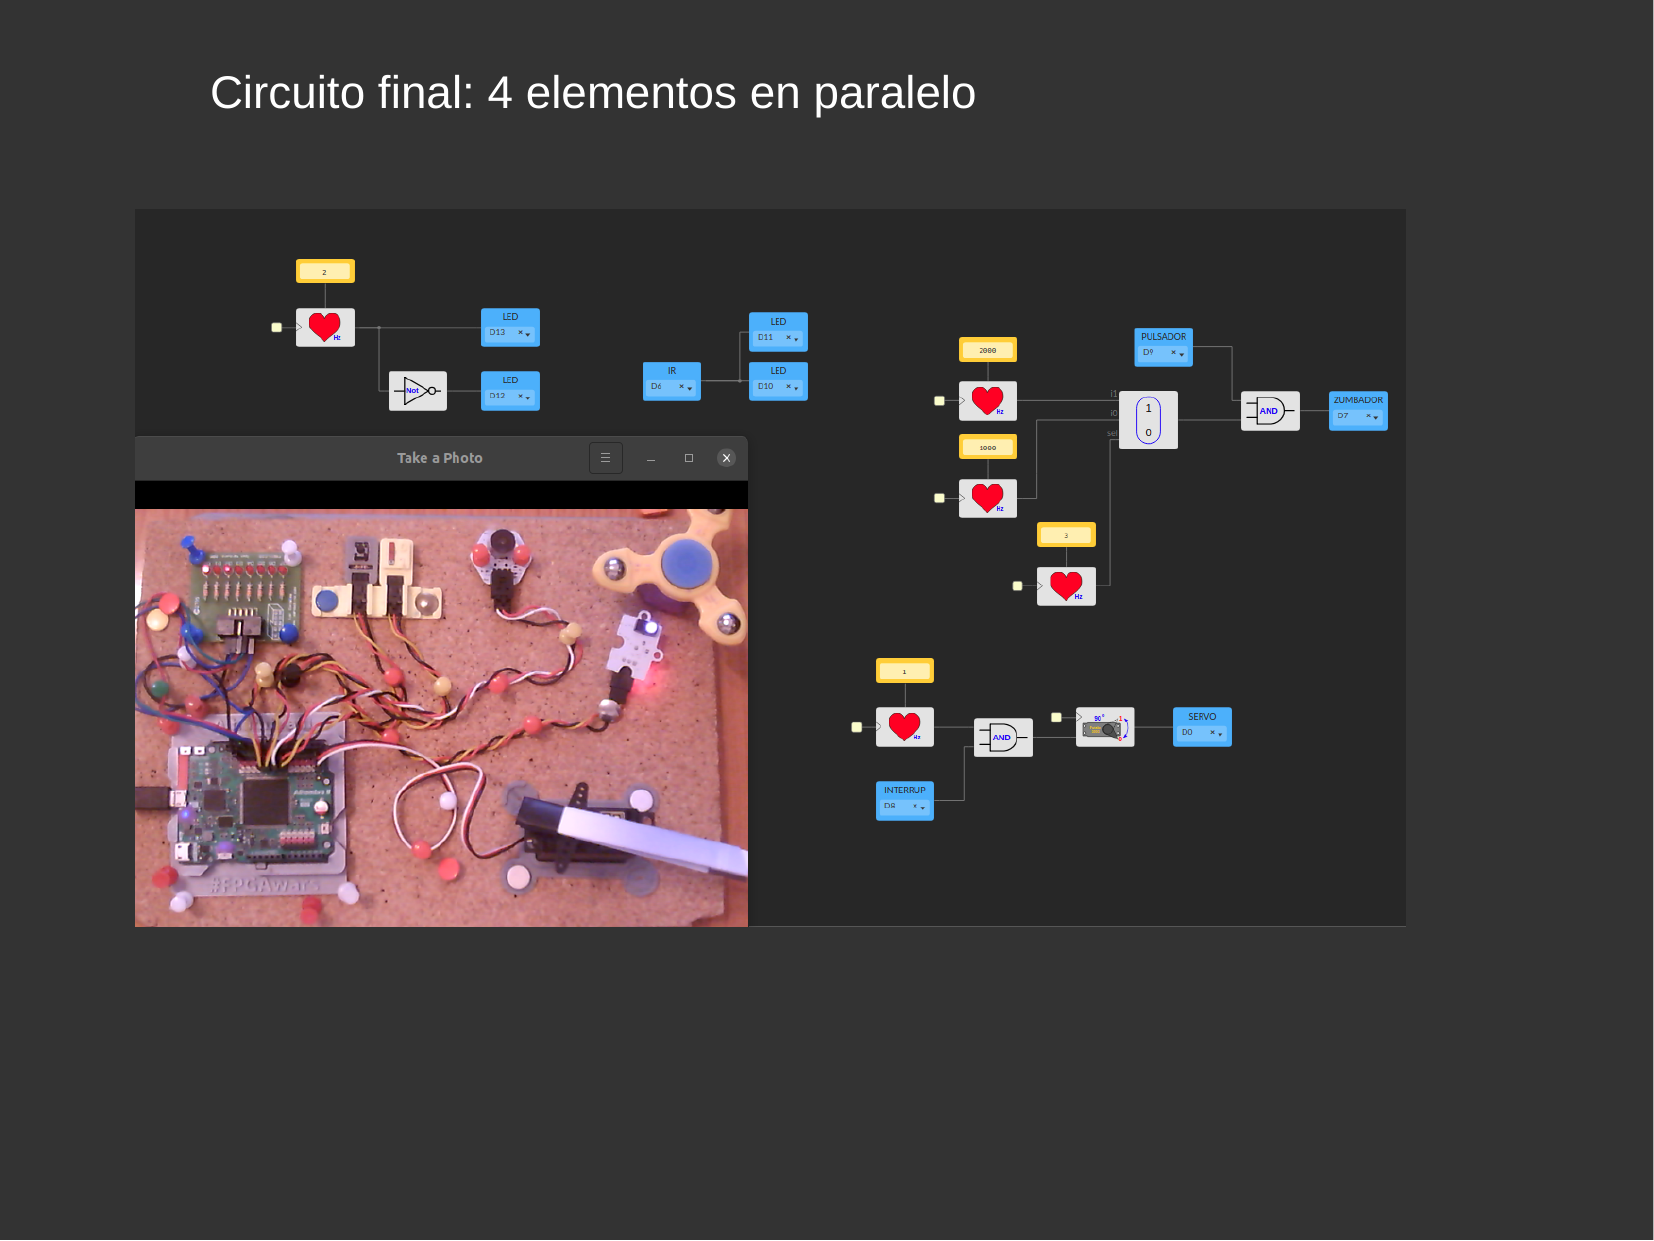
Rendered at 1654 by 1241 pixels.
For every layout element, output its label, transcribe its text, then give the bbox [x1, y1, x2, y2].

picture [135, 209, 1406, 928]
text_box Circuito final: 4 elementos en paralelo [195, 59, 1321, 135]
